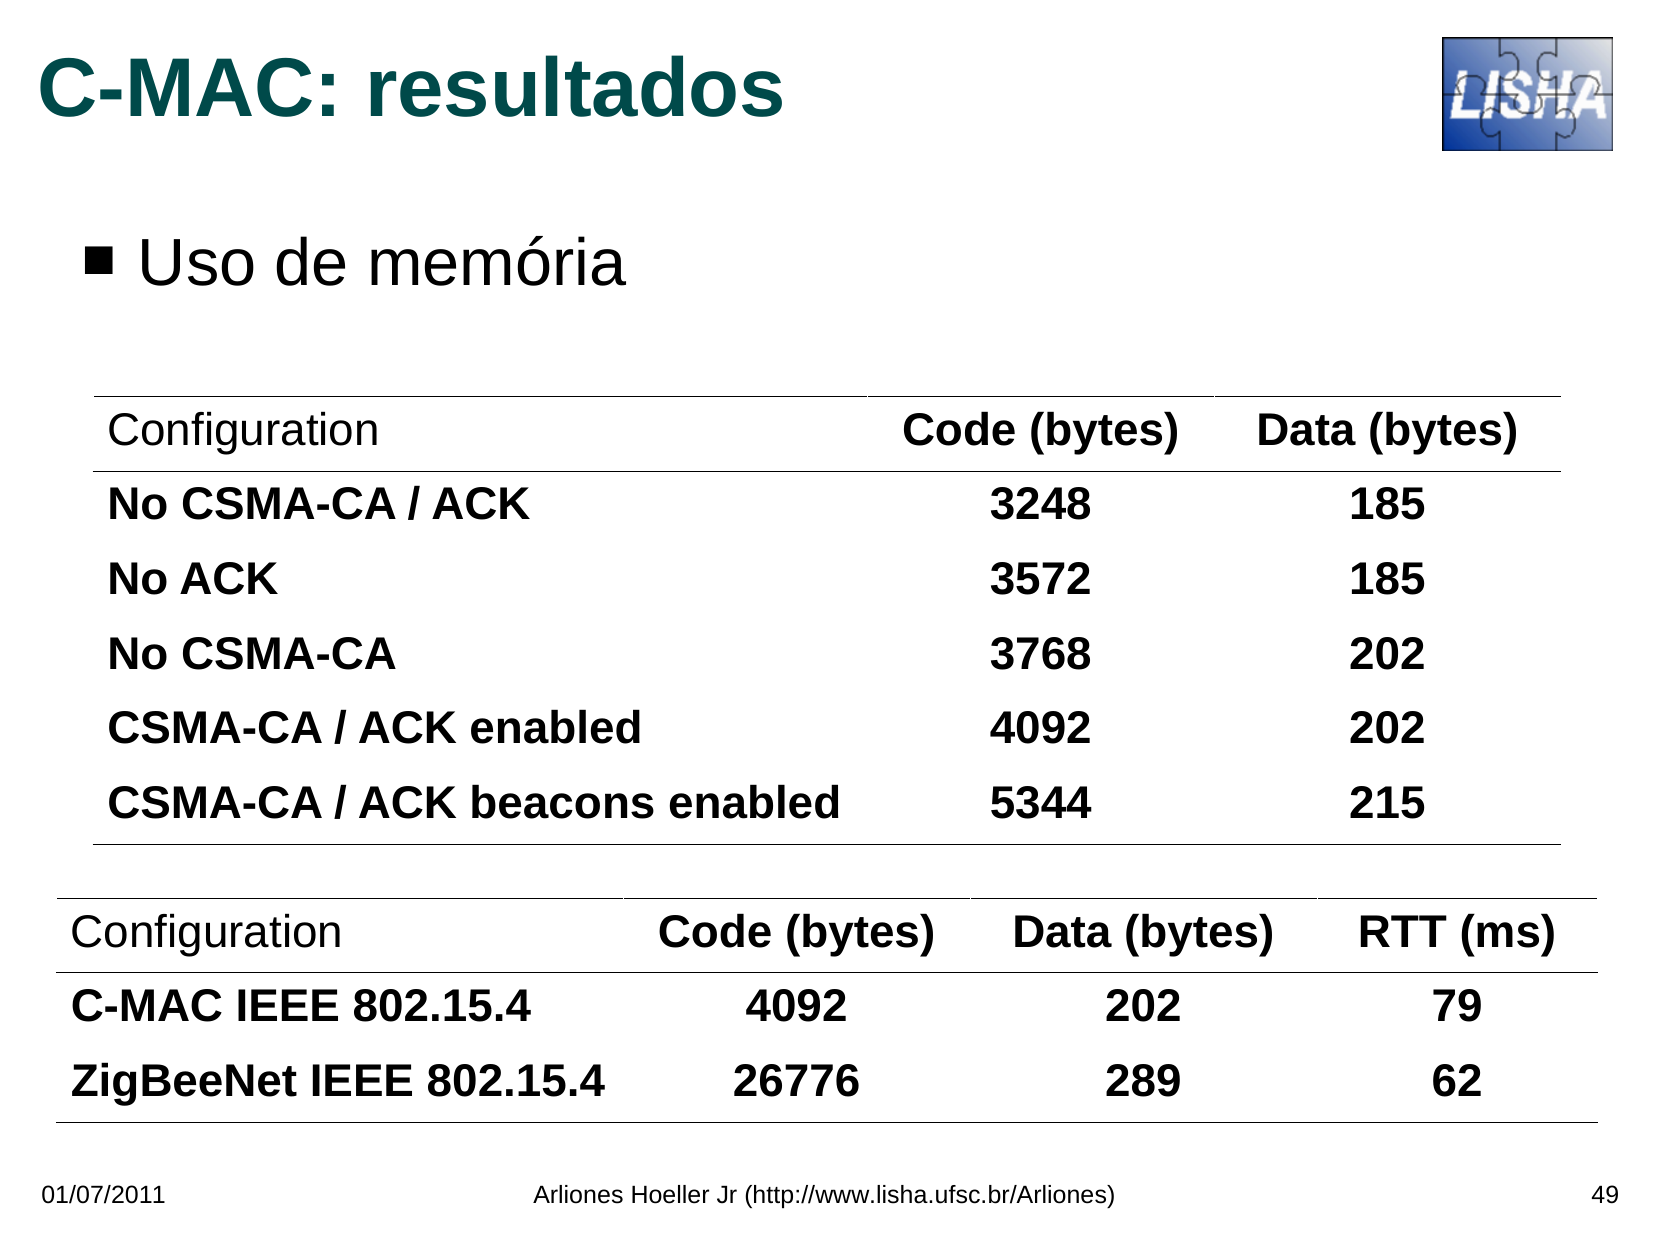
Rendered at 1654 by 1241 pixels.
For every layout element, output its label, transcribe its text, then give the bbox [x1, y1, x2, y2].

table_cell 26776 [624, 1048, 970, 1122]
table_cell 4092 [868, 695, 1214, 769]
table_cell 202 [1215, 621, 1561, 694]
title C-MAC: resultados [37, 37, 1426, 151]
table_cell 3768 [868, 621, 1214, 694]
table_header Data (bytes) [1215, 397, 1561, 471]
table_header Configuration [94, 397, 867, 471]
table_cell 4092 [624, 973, 970, 1047]
table_cell 185 [1215, 546, 1561, 620]
table_cell No CSMA-CA / ACK [94, 472, 867, 545]
table_cell 62 [1318, 1048, 1597, 1122]
picture [1442, 37, 1613, 151]
table_cell ZigBeeNet IEEE 802.15.4 [57, 1048, 623, 1122]
list Uso de memória [37, 225, 1613, 1163]
table_cell 202 [1215, 695, 1561, 769]
table_cell 289 [971, 1048, 1317, 1122]
table_cell CSMA-CA / ACK beacons enabled [94, 770, 867, 844]
table_cell CSMA-CA / ACK enabled [94, 695, 867, 769]
table_cell 5344 [868, 770, 1214, 844]
table_cell 185 [1215, 472, 1561, 545]
table_cell C-MAC IEEE 802.15.4 [57, 973, 623, 1047]
table_header Configuration [57, 899, 623, 972]
table_cell 215 [1215, 770, 1561, 844]
table_header Code (bytes) [868, 397, 1214, 471]
table_cell No CSMA-CA [94, 621, 867, 694]
table_header Data (bytes) [971, 899, 1317, 972]
table_cell 3572 [868, 546, 1214, 620]
table_cell No ACK [94, 546, 867, 620]
table_cell 3248 [868, 472, 1214, 545]
table_cell 79 [1318, 973, 1597, 1047]
table_header RTT (ms) [1318, 899, 1597, 972]
table_cell 202 [971, 973, 1317, 1047]
table_header Code (bytes) [624, 899, 970, 972]
